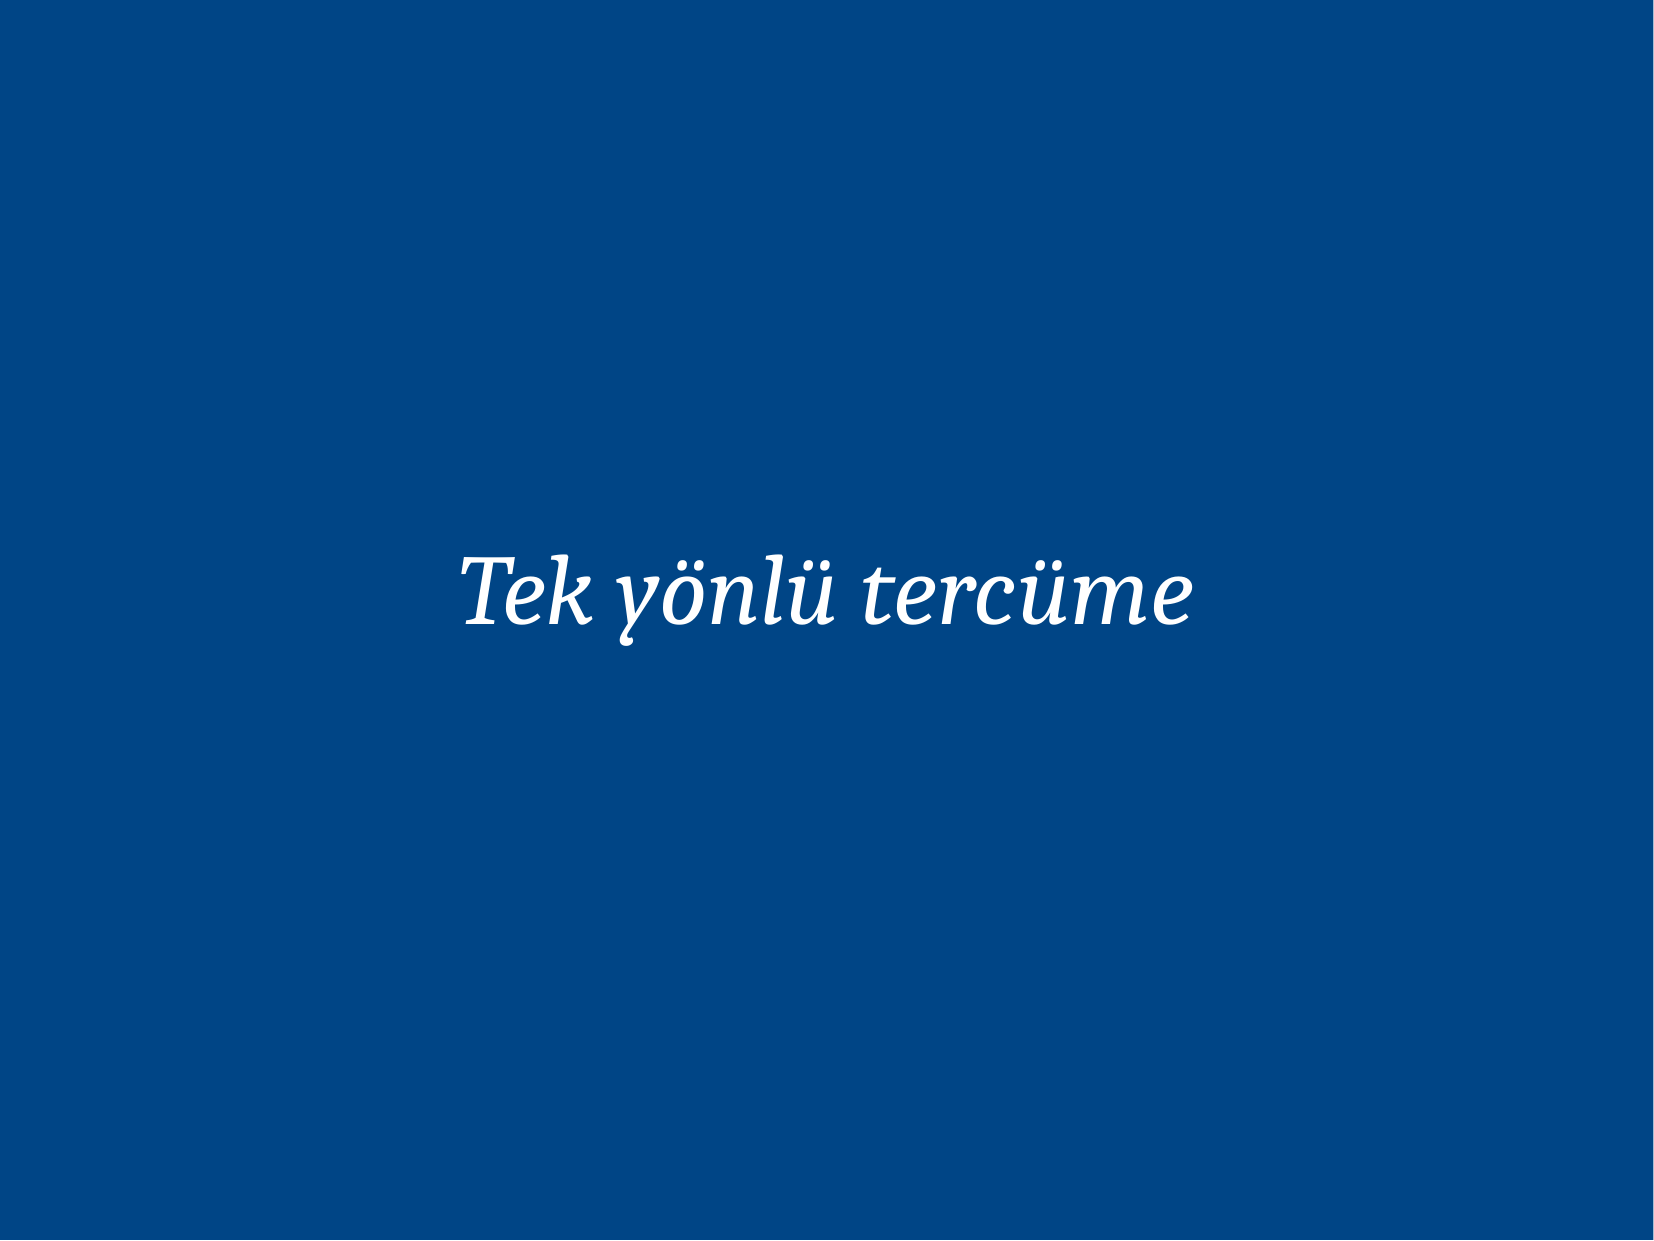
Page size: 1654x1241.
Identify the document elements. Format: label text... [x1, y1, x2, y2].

title Tek yönlü tercüme [82, 179, 1571, 1004]
